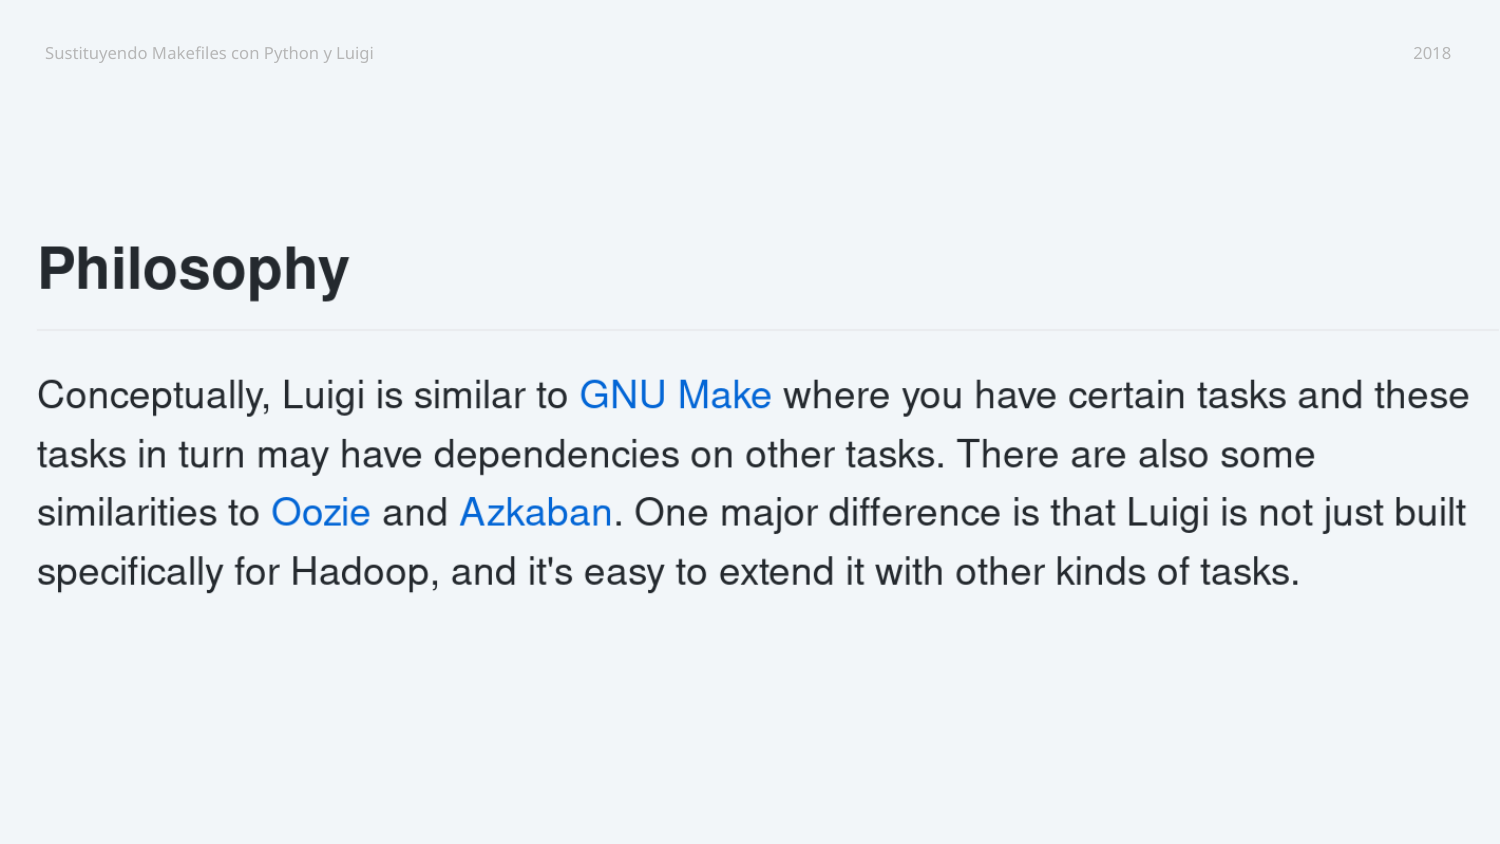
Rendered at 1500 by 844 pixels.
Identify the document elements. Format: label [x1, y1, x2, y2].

picture [0, 218, 1500, 626]
